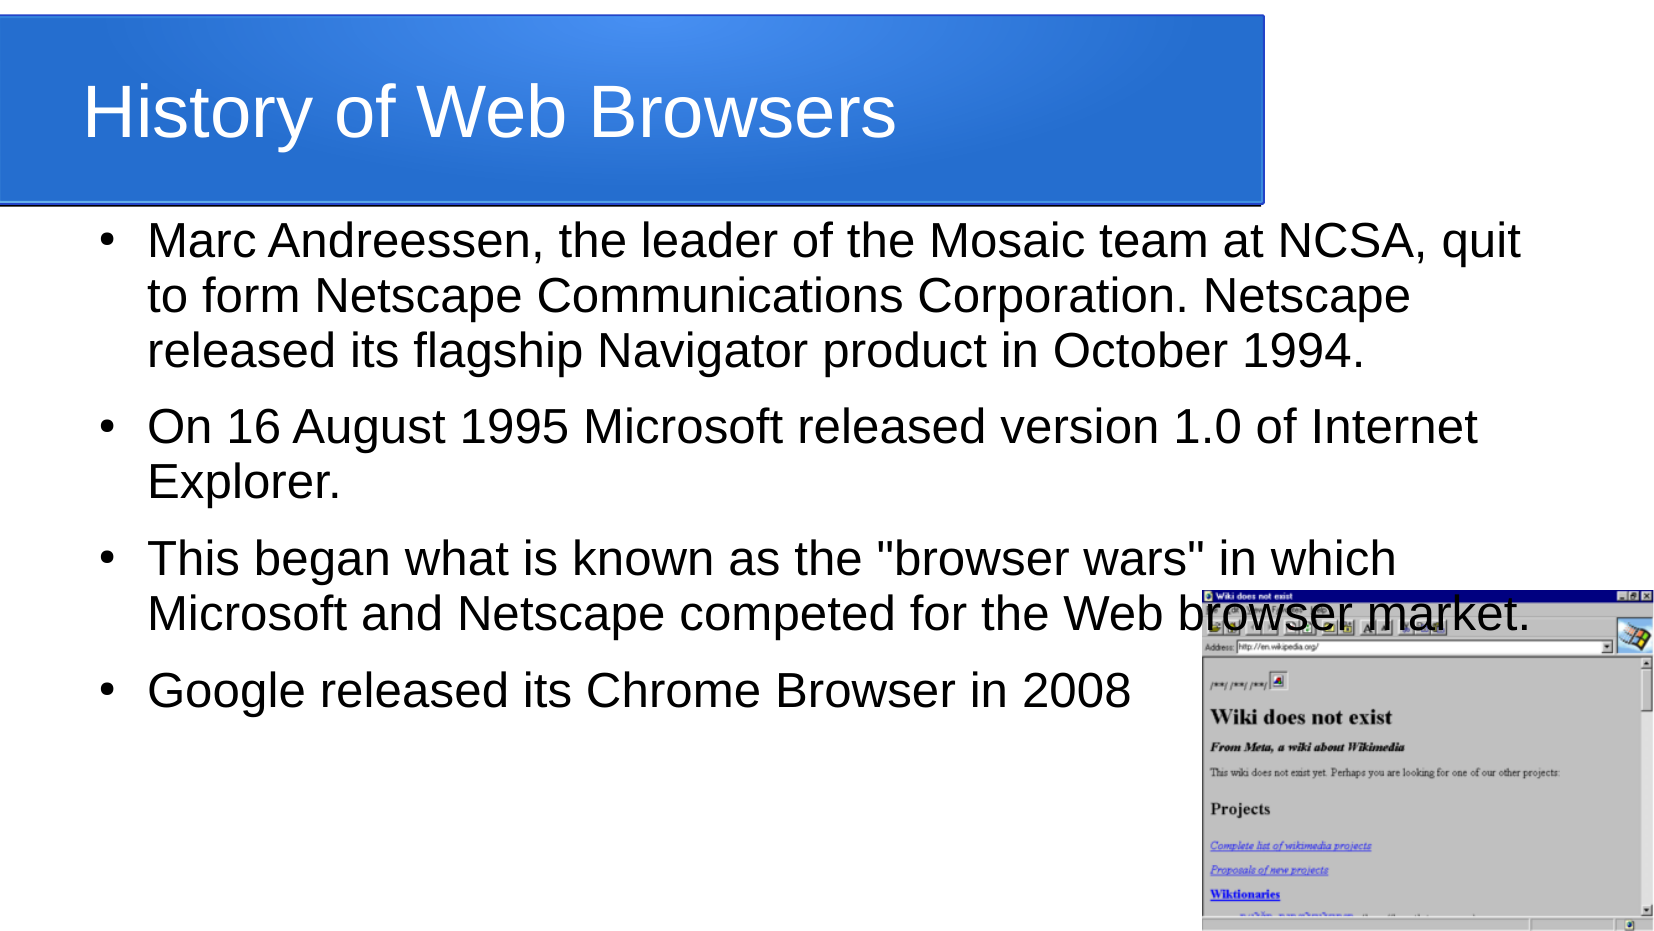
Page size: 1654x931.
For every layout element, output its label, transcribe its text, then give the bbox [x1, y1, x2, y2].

picture [1202, 590, 1654, 931]
list Marc Andreessen, the leader of the Mosaic team at NCSA, quit to form Netscape Communications Corporation. Netscape released its flagship Navigator product in October 1994. On 16 August 1995 Microsoft released version 1.0 of Internet Explorer. This began what is known as the "browser wars" in which Microsoft and Netscape competed for the Web browser market. Google released its Chrome Browser in 2008 [82, 212, 1571, 764]
title History of Web Browsers [82, 35, 1235, 189]
